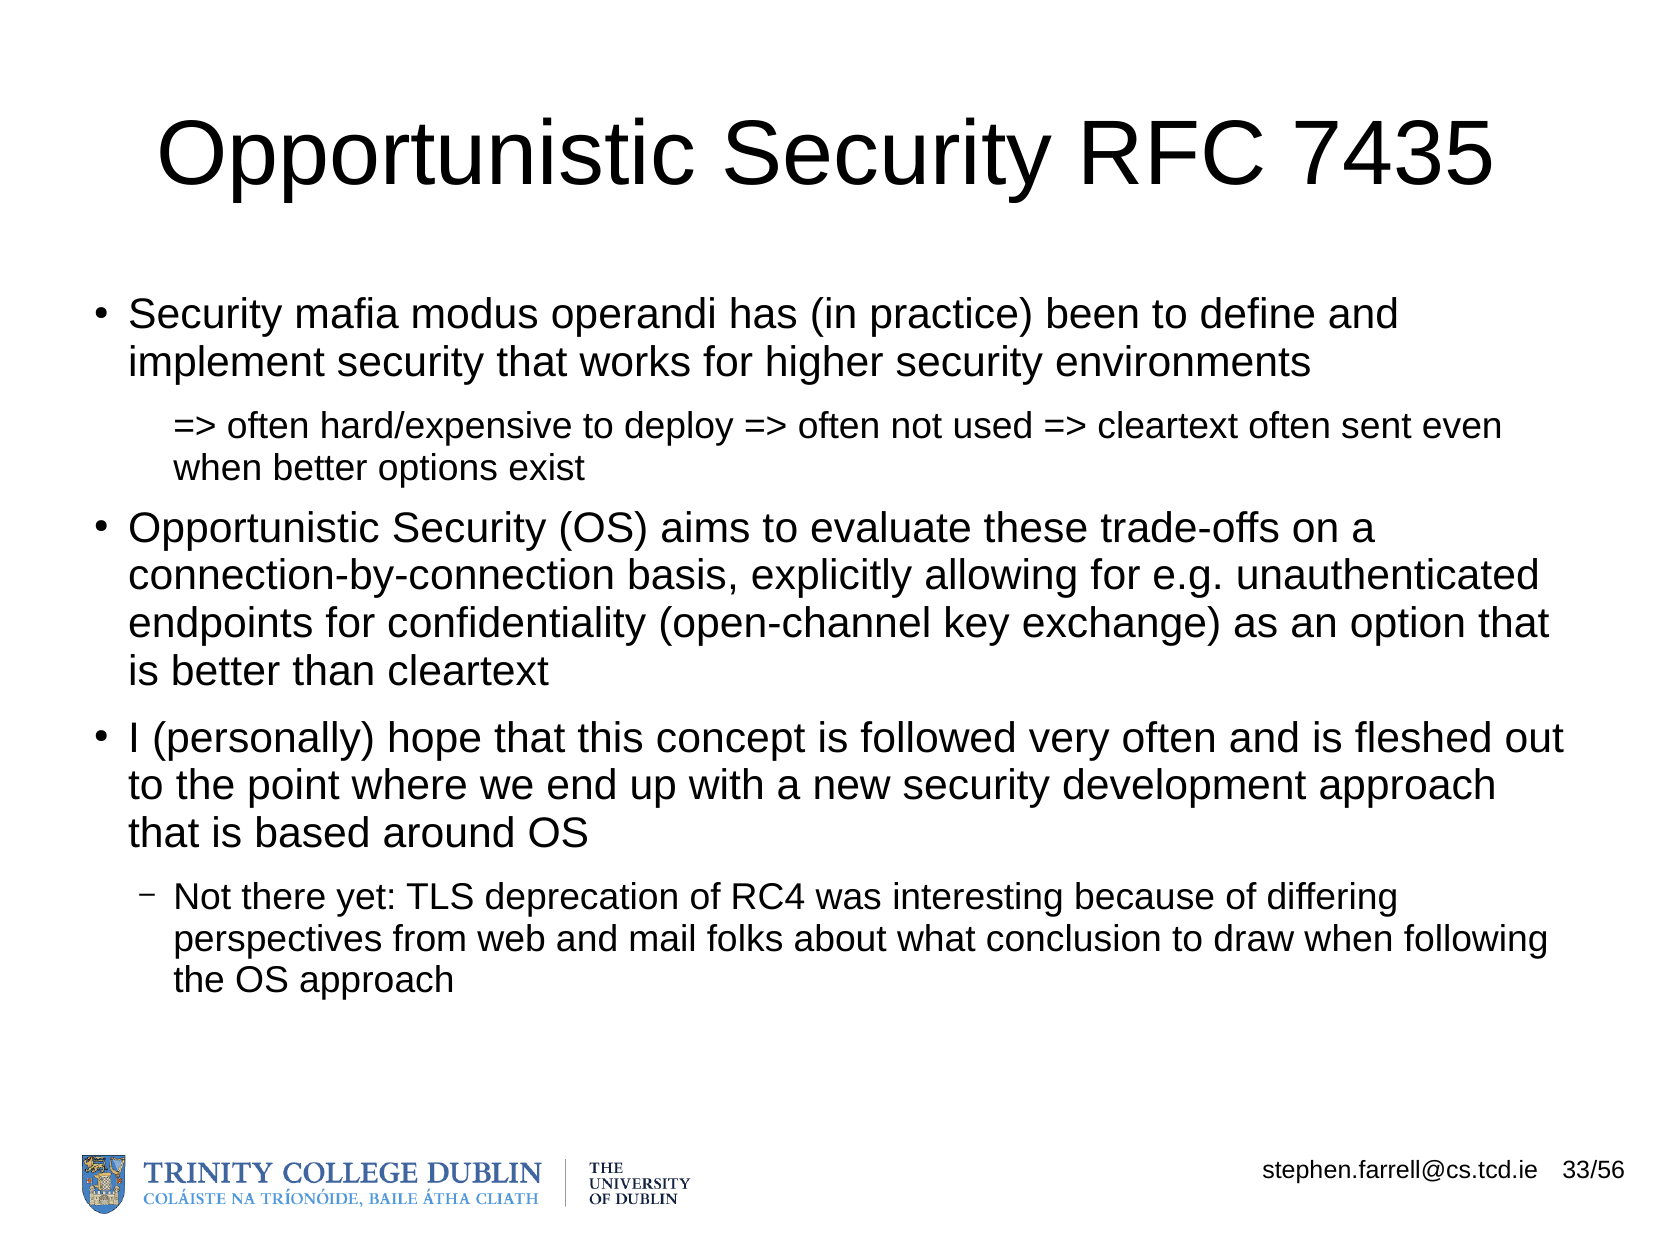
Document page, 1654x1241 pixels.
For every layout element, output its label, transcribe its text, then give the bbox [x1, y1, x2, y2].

picture [82, 1155, 694, 1214]
list Security mafia modus operandi has (in practice) been to define and implement security that works for higher security environments => often hard/expensive to deploy => often not used => cleartext often sent even when better options exist Opportunistic Security (OS) aims to evaluate these trade-offs on a connection-by-connection basis, explicitly allowing for e.g. unauthenticated endpoints for confidentiality (open-channel key exchange) as an option that is better than cleartext I (personally) hope that this concept is followed very often and is fleshed out to the point where we end up with a new security development approach that is based around OS Not there yet: TLS deprecation of RC4 was interesting because of differing perspectives from web and mail folks about what conclusion to draw when following the OS approach [82, 290, 1571, 1010]
title Opportunistic Security RFC 7435 [82, 49, 1571, 257]
